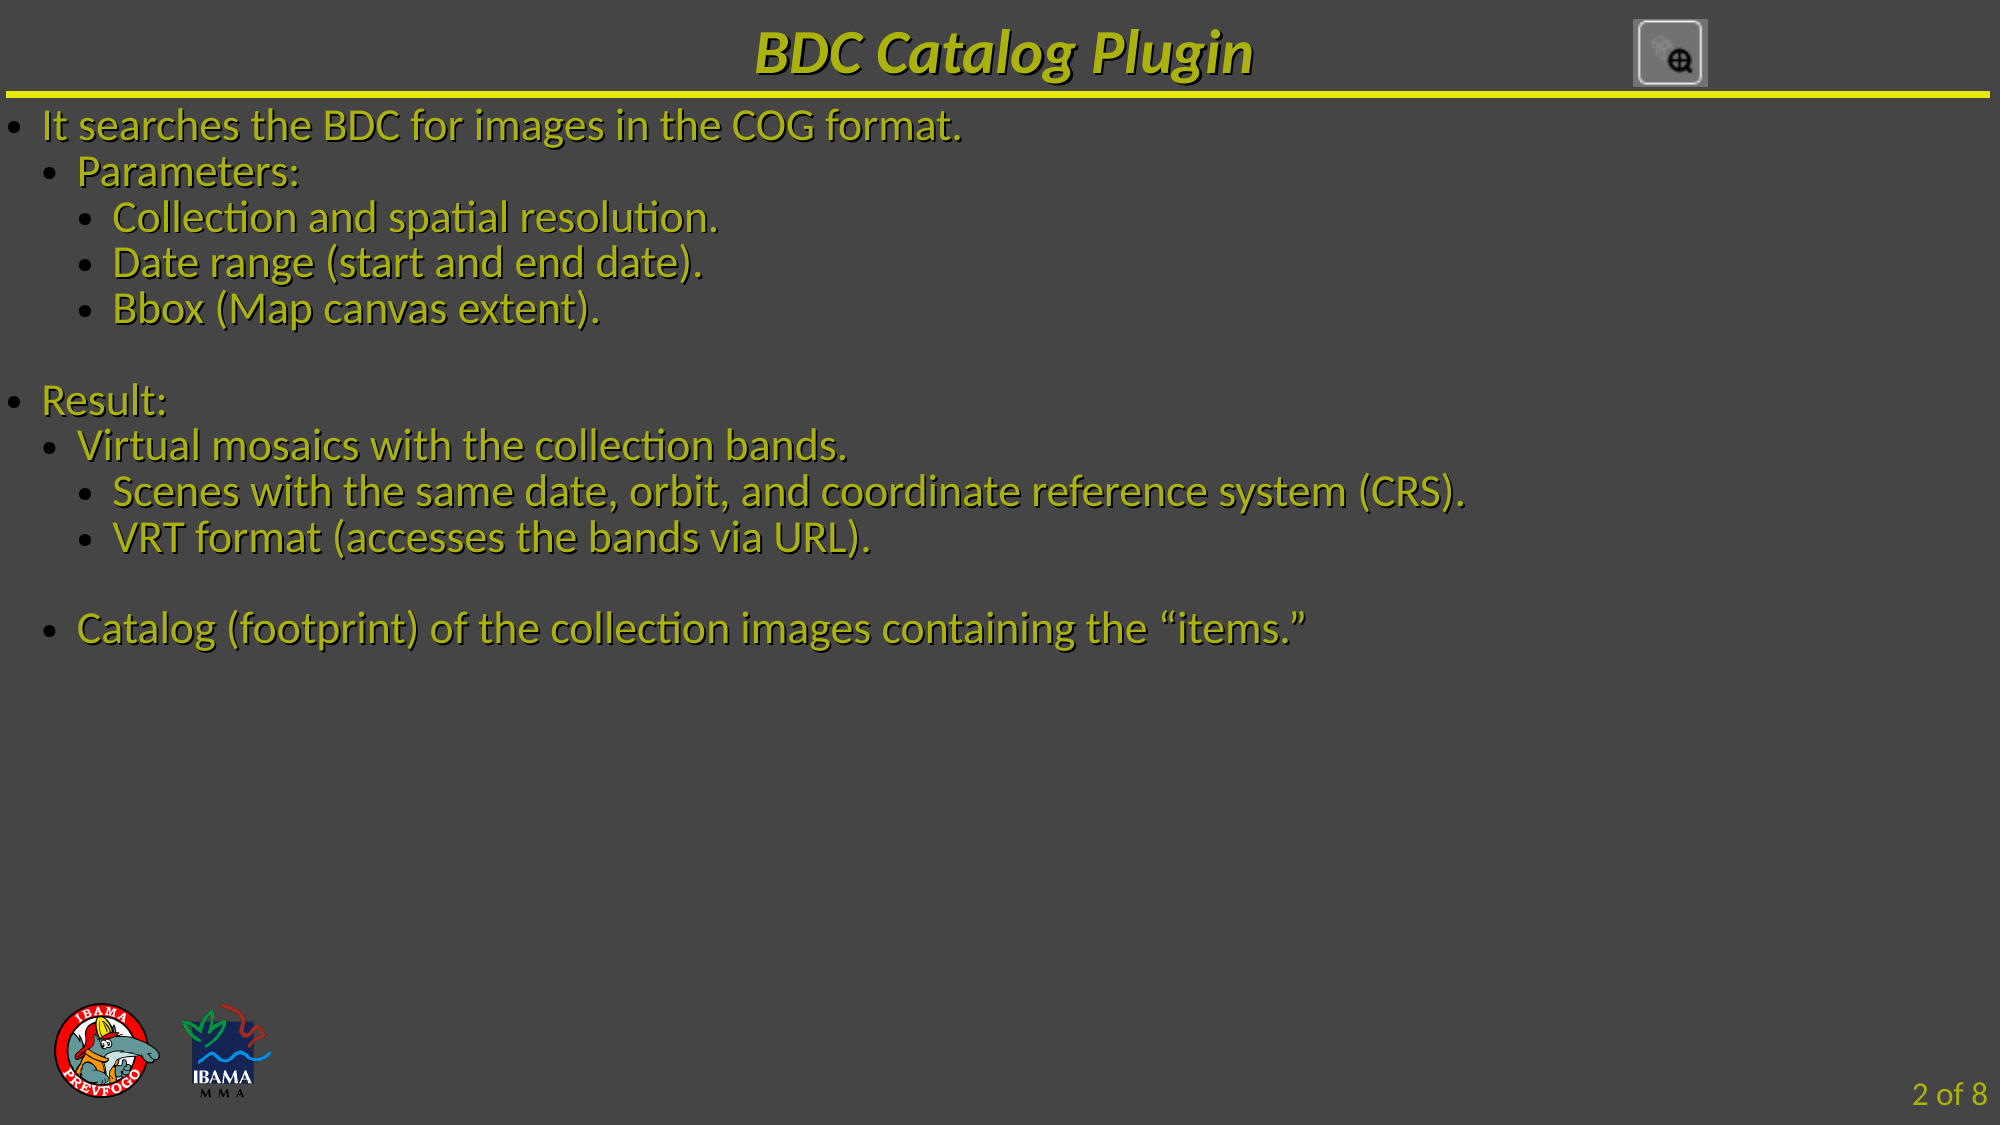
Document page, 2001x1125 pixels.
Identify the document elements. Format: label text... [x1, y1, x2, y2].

text_box <número> of 8 [1757, 1080, 1989, 1125]
picture [1633, 19, 1708, 87]
picture [54, 1003, 160, 1098]
text_box It searches the BDC for images in the COG format. Parameters: Collection and spatial resolution. Date range (start and end date). Bbox (Map canvas extent). Result: Virtual mosaics with the collection bands. Scenes with the same date, orbit, and coordinate reference system (CRS). VRT format (accesses the bands via URL). Catalog (footprint) of the collection images containing the “items.” [5, 106, 1995, 982]
picture [173, 1003, 272, 1098]
subtitle BDC Catalog Plugin [9, 11, 2000, 95]
